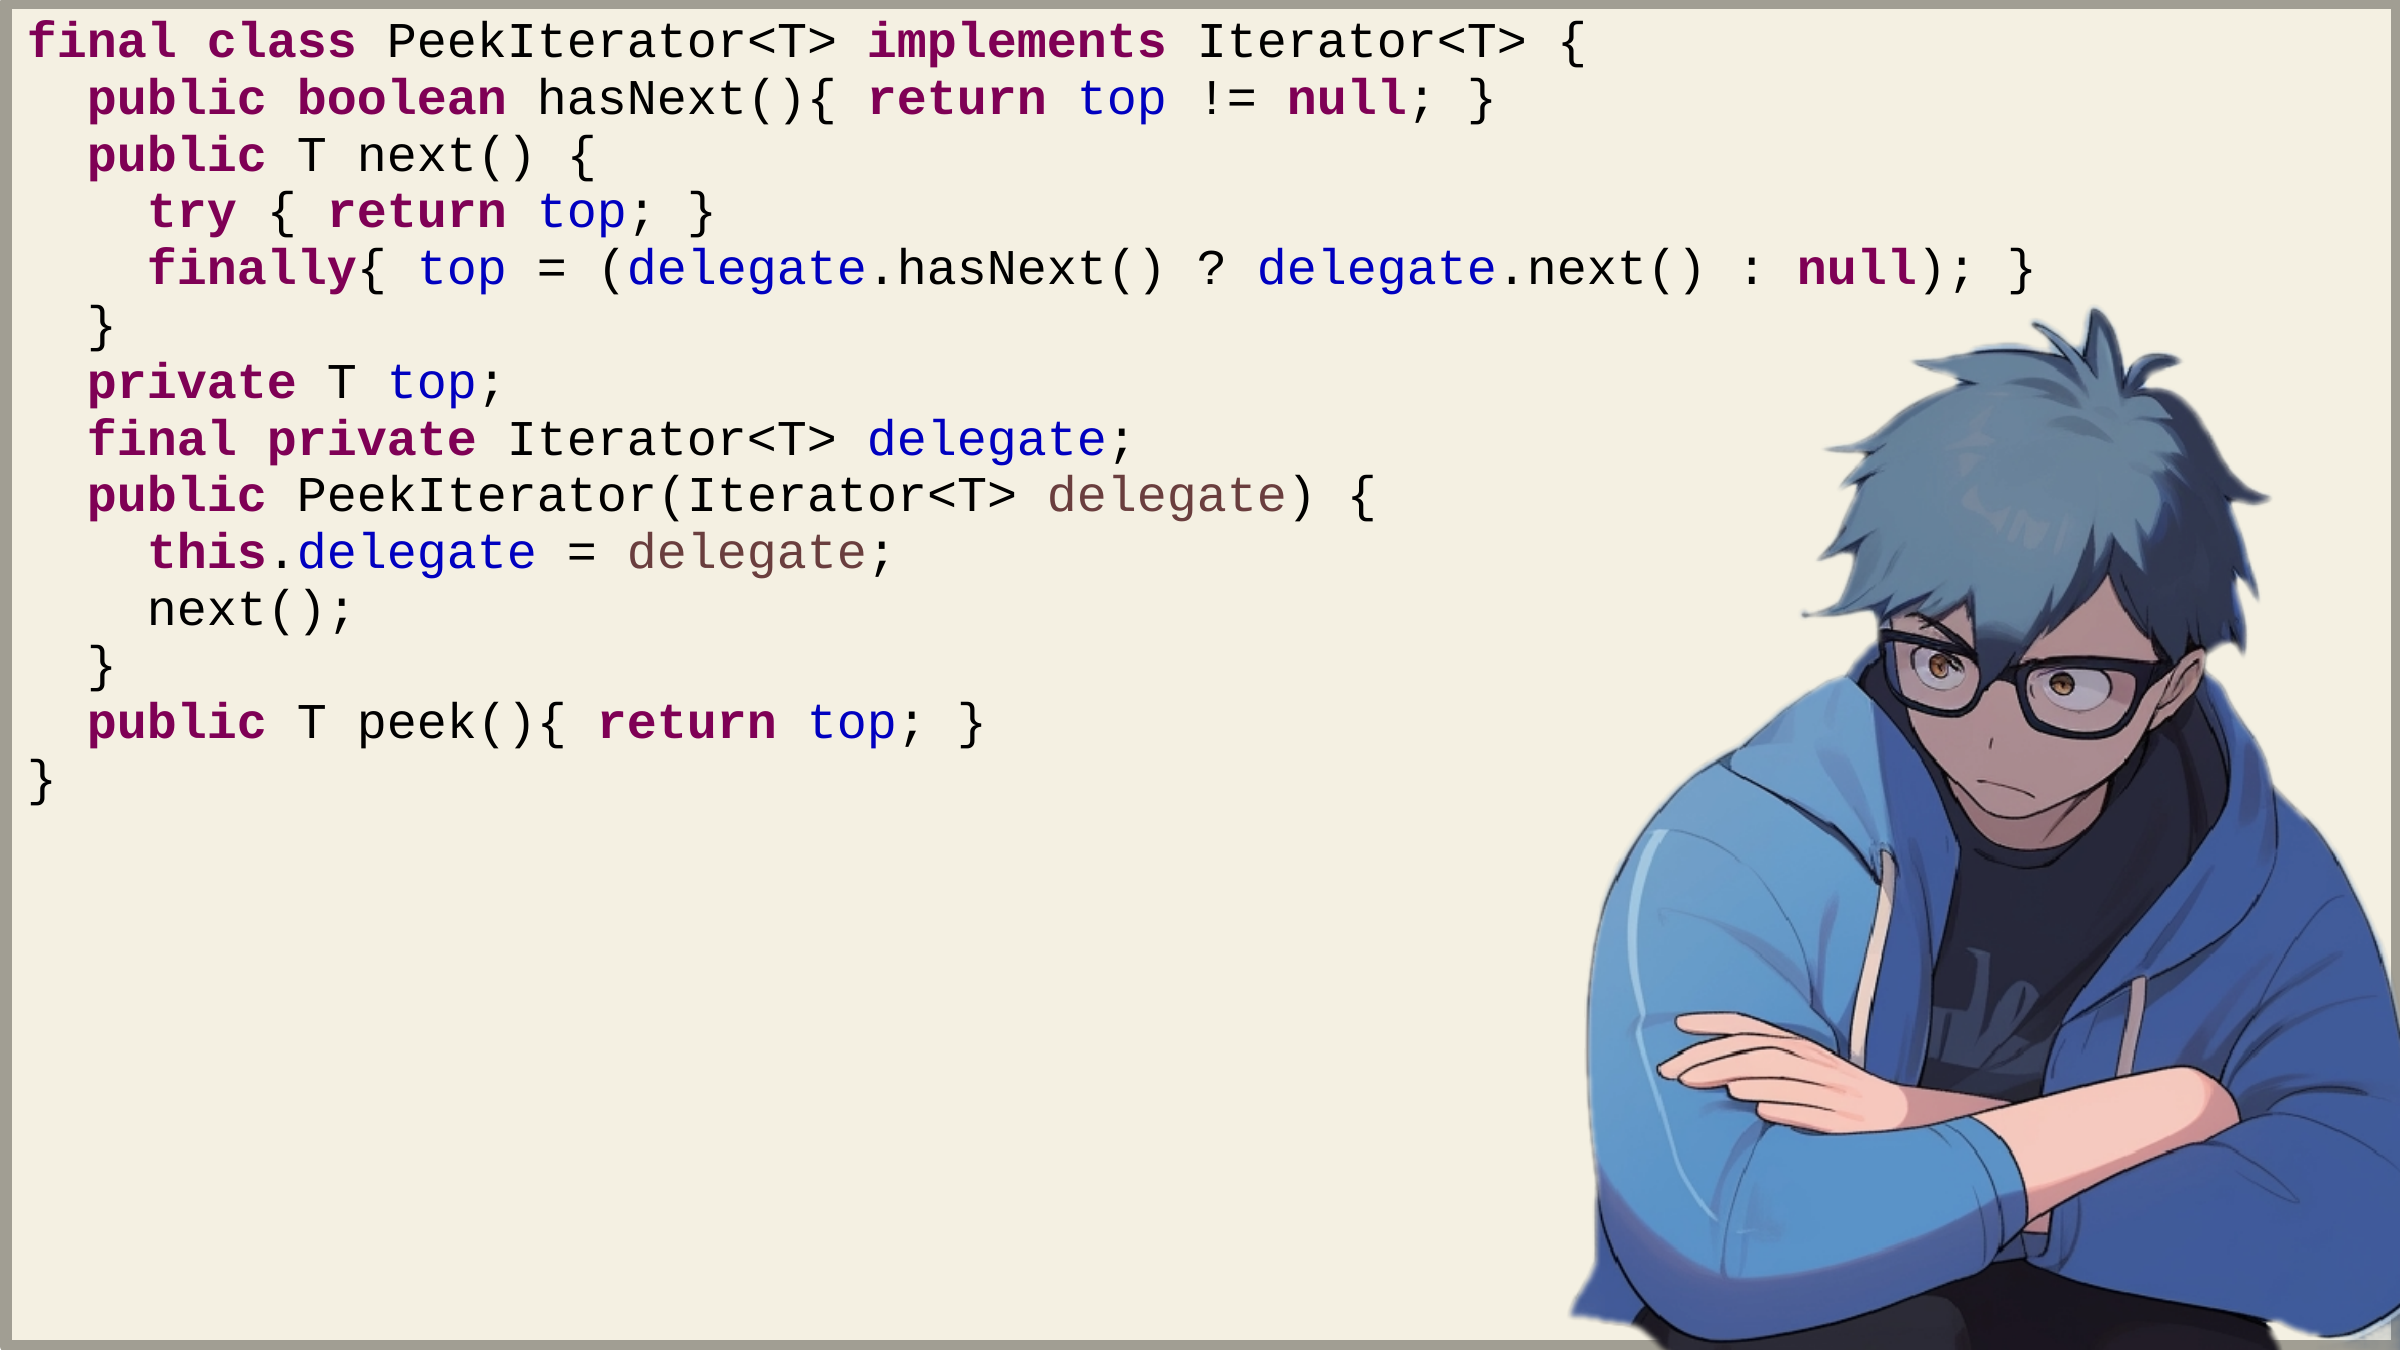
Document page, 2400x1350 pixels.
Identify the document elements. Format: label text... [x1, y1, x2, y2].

text_box final class PeekIterator<T> implements Iterator<T> { public boolean hasNext(){ return top != null; } public T next() { try { return top; } finally{ top = (delegate.hasNext() ? delegate.next() : null); } } private T top; final private Iterator<T> delegate; public PeekIterator(Iterator<T> delegate) { this.delegate = delegate; next(); } public T peek(){ return top; } } [5, 2, 2398, 1346]
picture [1269, 271, 2400, 1350]
